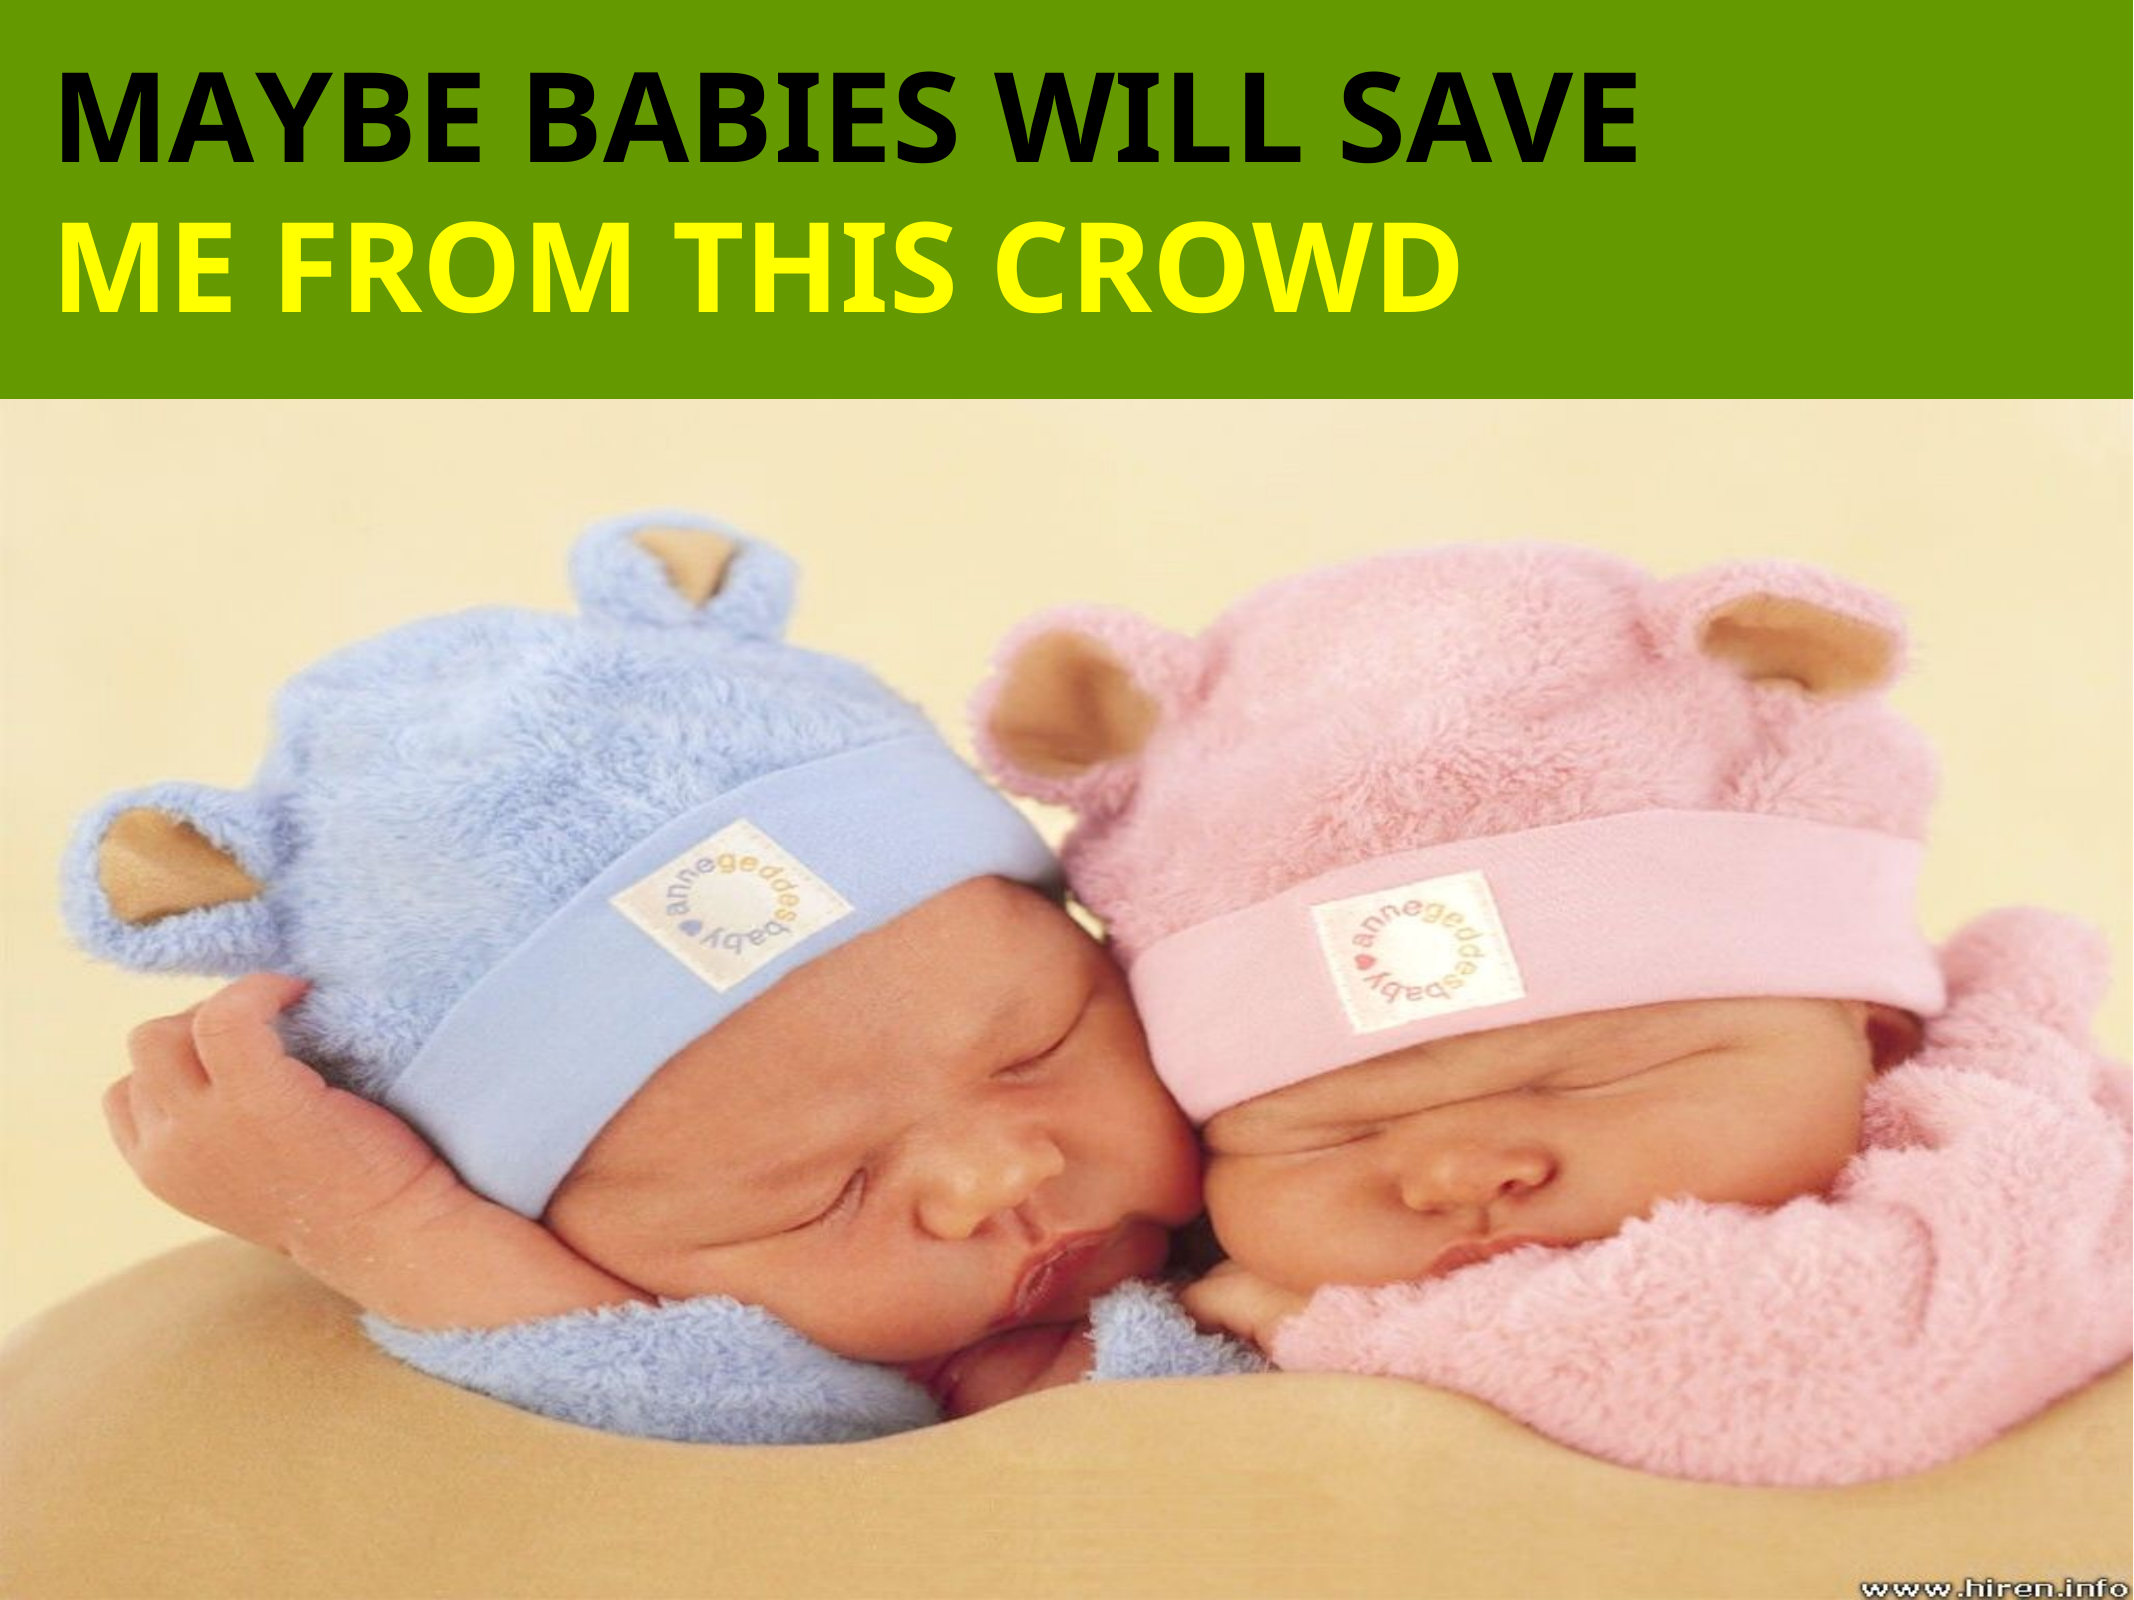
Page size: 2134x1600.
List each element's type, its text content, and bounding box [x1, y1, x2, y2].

text_box MAYBE BABIES WILL SAVE ME FROM THIS CROWD [41, 37, 2063, 399]
picture [0, 399, 2134, 1600]
